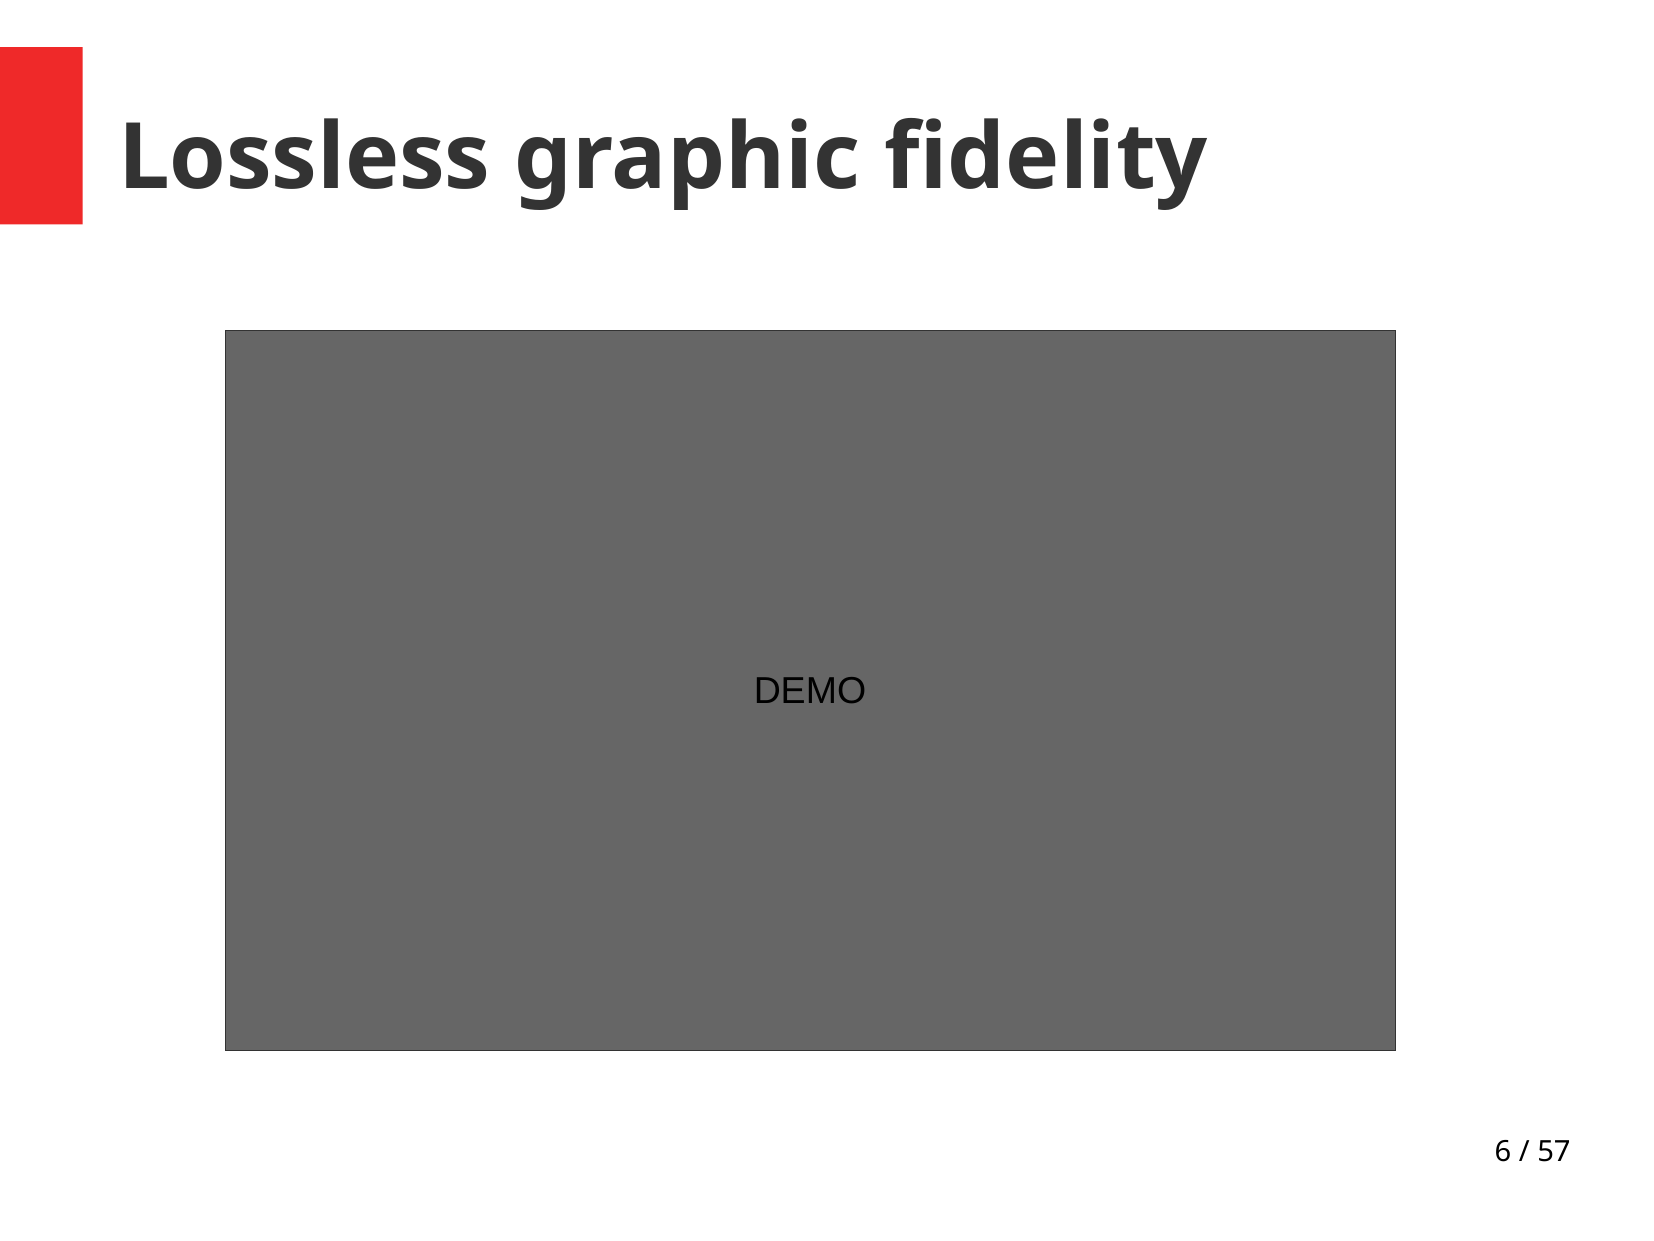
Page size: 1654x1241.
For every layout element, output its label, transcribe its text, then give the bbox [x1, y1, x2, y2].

title Lossless graphic fidelity [118, 49, 1571, 257]
text_box DEMO [225, 330, 1396, 1051]
